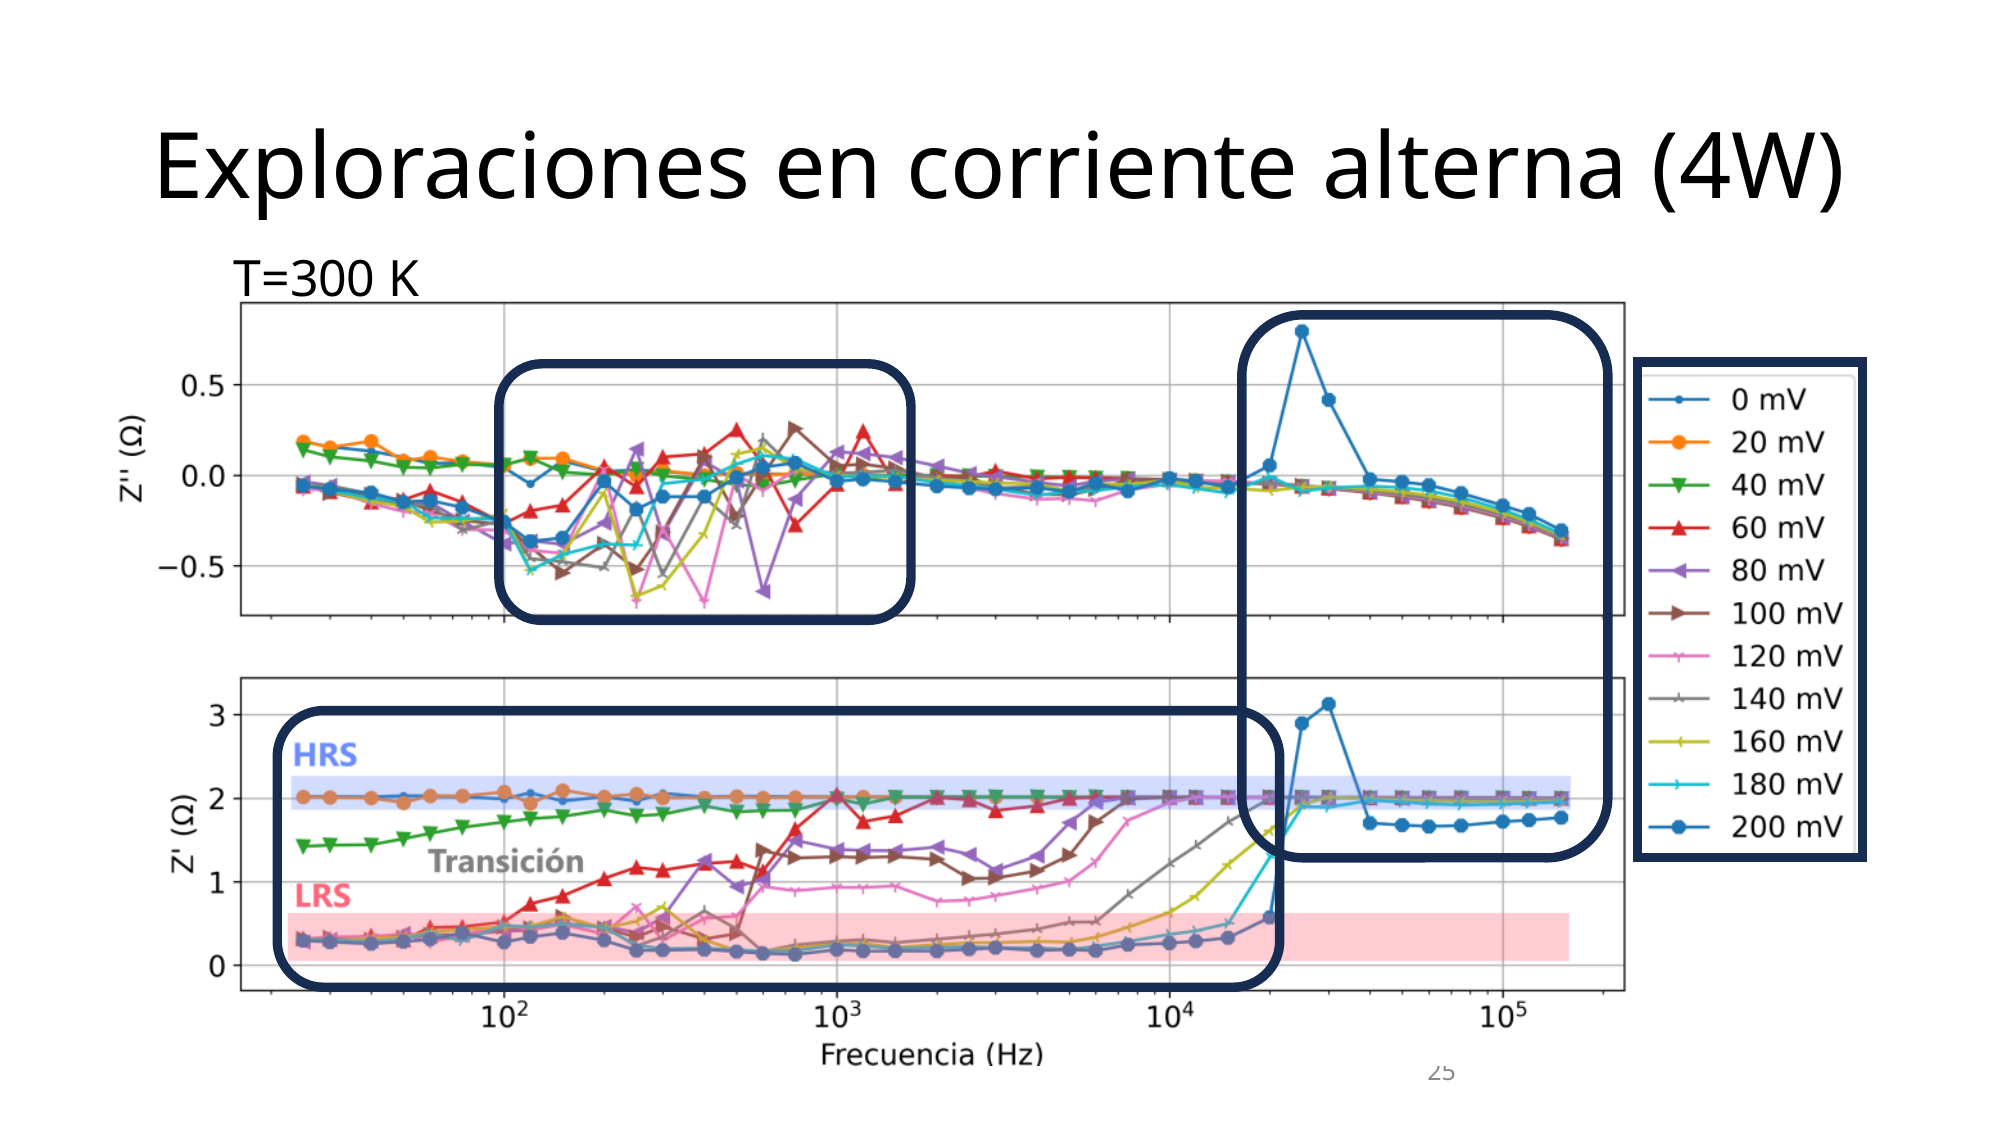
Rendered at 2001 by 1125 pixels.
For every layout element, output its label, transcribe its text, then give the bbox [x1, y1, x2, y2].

text_box 25 [1412, 1066, 1863, 1103]
title Exploraciones en corriente alterna (4W) [137, 59, 1863, 278]
text_box T=300 K [218, 239, 449, 315]
picture [107, 293, 1893, 1066]
